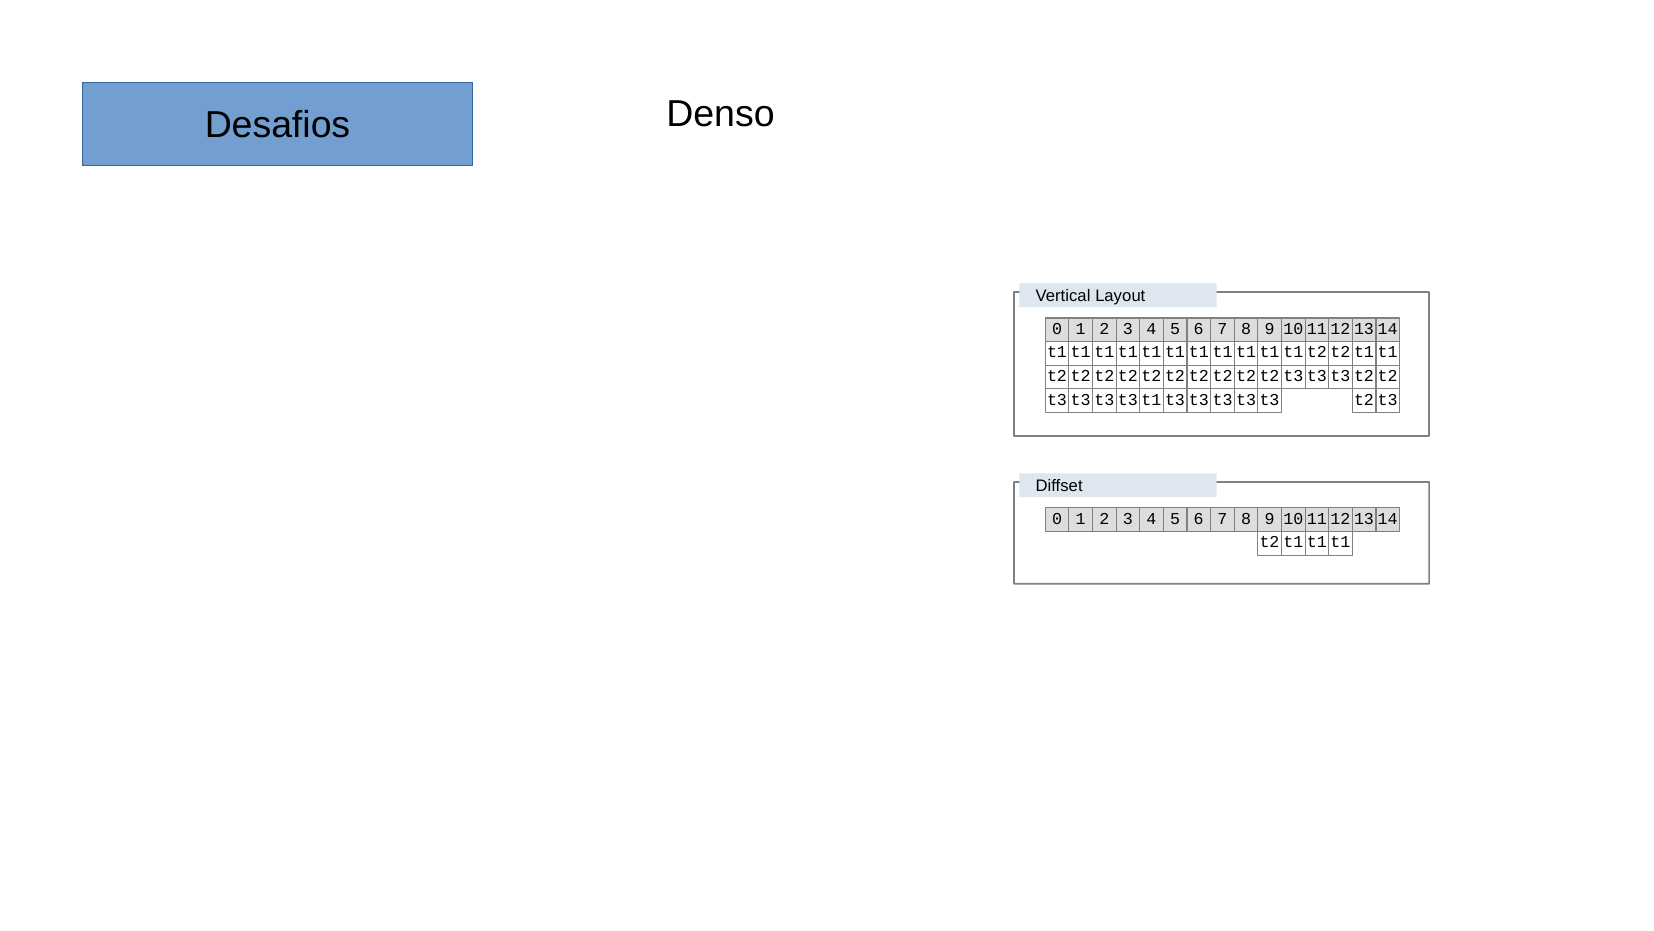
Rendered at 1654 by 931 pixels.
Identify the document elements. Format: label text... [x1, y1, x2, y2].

text_box 13 [1352, 318, 1375, 341]
text_box 3 [1116, 318, 1139, 341]
text_box t3 [1116, 388, 1139, 413]
text_box t1 [1163, 341, 1187, 365]
text_box t3 [1045, 388, 1068, 413]
text_box t2 [1092, 365, 1116, 388]
text_box t2 [1305, 341, 1328, 365]
text_box t1 [1352, 341, 1375, 365]
text_box 10 [1281, 507, 1305, 531]
text_box t2 [1375, 365, 1400, 388]
text_box t2 [1352, 365, 1375, 388]
text_box 9 [1257, 318, 1281, 341]
text_box 0 [1045, 507, 1068, 532]
text_box 0 [1045, 318, 1068, 341]
text_box 2 [1092, 318, 1116, 341]
text_box 14 [1375, 507, 1400, 532]
text_box 7 [1210, 318, 1234, 341]
text_box t2 [1234, 365, 1257, 388]
text_box t2 [1068, 365, 1092, 388]
text_box t3 [1068, 388, 1092, 413]
text_box [1013, 292, 1430, 437]
text_box t1 [1257, 341, 1281, 365]
text_box t3 [1281, 365, 1305, 389]
text_box t1 [1234, 341, 1257, 365]
text_box t1 [1139, 341, 1163, 365]
text_box t3 [1234, 388, 1257, 413]
text_box t1 [1187, 341, 1210, 365]
text_box [1013, 481, 1430, 584]
text_box 1 [1068, 318, 1092, 341]
text_box t2 [1139, 365, 1163, 388]
text_box t3 [1187, 388, 1210, 413]
text_box 9 [1257, 507, 1281, 531]
text_box t1 [1139, 388, 1163, 413]
text_box t3 [1375, 388, 1400, 413]
text_box 14 [1375, 318, 1400, 341]
text_box 4 [1139, 507, 1163, 532]
text_box 7 [1210, 507, 1234, 532]
text_box 8 [1234, 318, 1257, 341]
text_box t3 [1257, 388, 1282, 413]
text_box 8 [1234, 507, 1257, 532]
text_box t3 [1305, 365, 1328, 389]
text_box t1 [1305, 531, 1328, 556]
text_box 11 [1305, 507, 1328, 531]
text_box t2 [1257, 531, 1281, 556]
text_box 13 [1352, 507, 1375, 532]
text_box t2 [1210, 365, 1234, 388]
text_box 5 [1163, 507, 1187, 532]
text_box t3 [1210, 388, 1234, 413]
text_box t2 [1257, 365, 1281, 388]
text_box t1 [1281, 341, 1305, 365]
text_box 2 [1092, 507, 1116, 532]
text_box 6 [1187, 507, 1210, 532]
text_box t1 [1116, 341, 1139, 365]
text_box t1 [1045, 341, 1068, 365]
text_box t1 [1281, 531, 1305, 556]
text_box 12 [1328, 318, 1352, 341]
text_box 3 [1116, 507, 1139, 532]
text_box Vertical Layout [1019, 283, 1217, 308]
text_box 4 [1139, 318, 1163, 341]
text_box Diffset [1019, 473, 1217, 498]
text_box 1 [1068, 507, 1092, 532]
text_box 10 [1281, 318, 1305, 341]
text_box t3 [1092, 388, 1116, 413]
text_box t2 [1352, 388, 1375, 413]
text_box t3 [1163, 388, 1187, 413]
text_box t3 [1328, 365, 1352, 389]
text_box 11 [1305, 318, 1328, 341]
text_box t2 [1328, 341, 1352, 365]
text_box t1 [1092, 341, 1116, 365]
text_box t1 [1068, 341, 1092, 365]
text_box 5 [1163, 318, 1187, 341]
text_box 12 [1328, 507, 1352, 531]
text_box 6 [1187, 318, 1210, 341]
text_box t2 [1116, 365, 1139, 388]
text_box t1 [1328, 531, 1353, 556]
text_box t1 [1210, 341, 1234, 365]
text_box Denso [651, 84, 827, 142]
text_box t1 [1375, 341, 1400, 365]
text_box t2 [1163, 365, 1187, 388]
text_box t2 [1045, 365, 1068, 388]
text_box Desafios [82, 82, 473, 166]
text_box t2 [1187, 365, 1210, 388]
